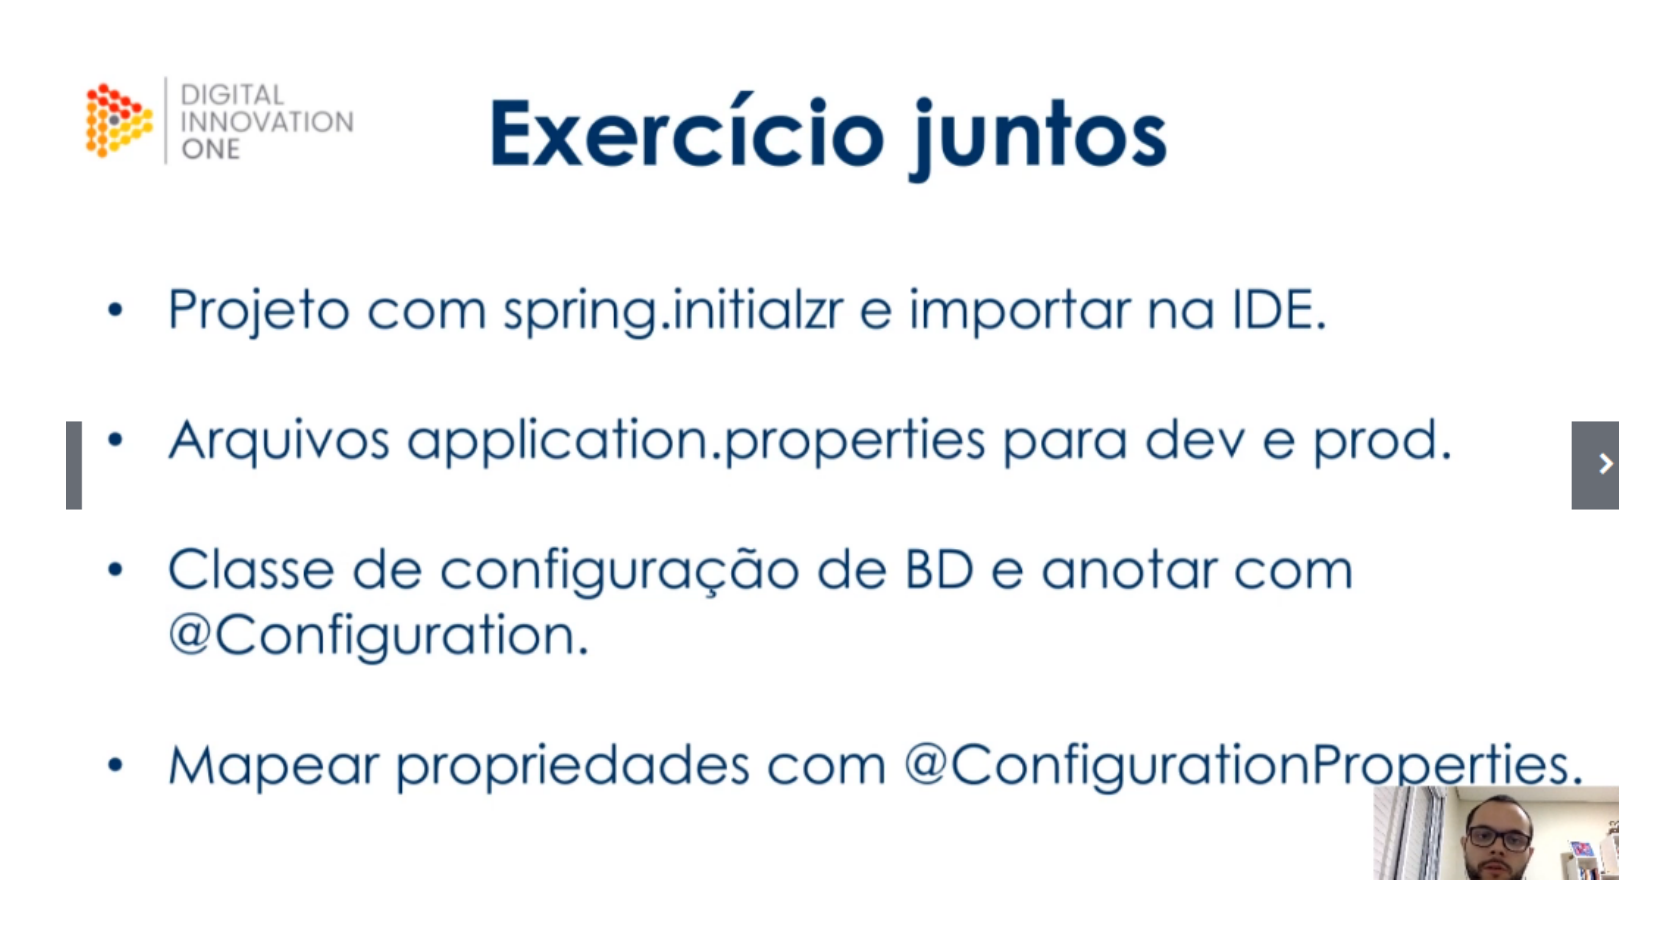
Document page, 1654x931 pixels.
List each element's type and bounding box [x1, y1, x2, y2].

picture [66, 47, 1619, 880]
